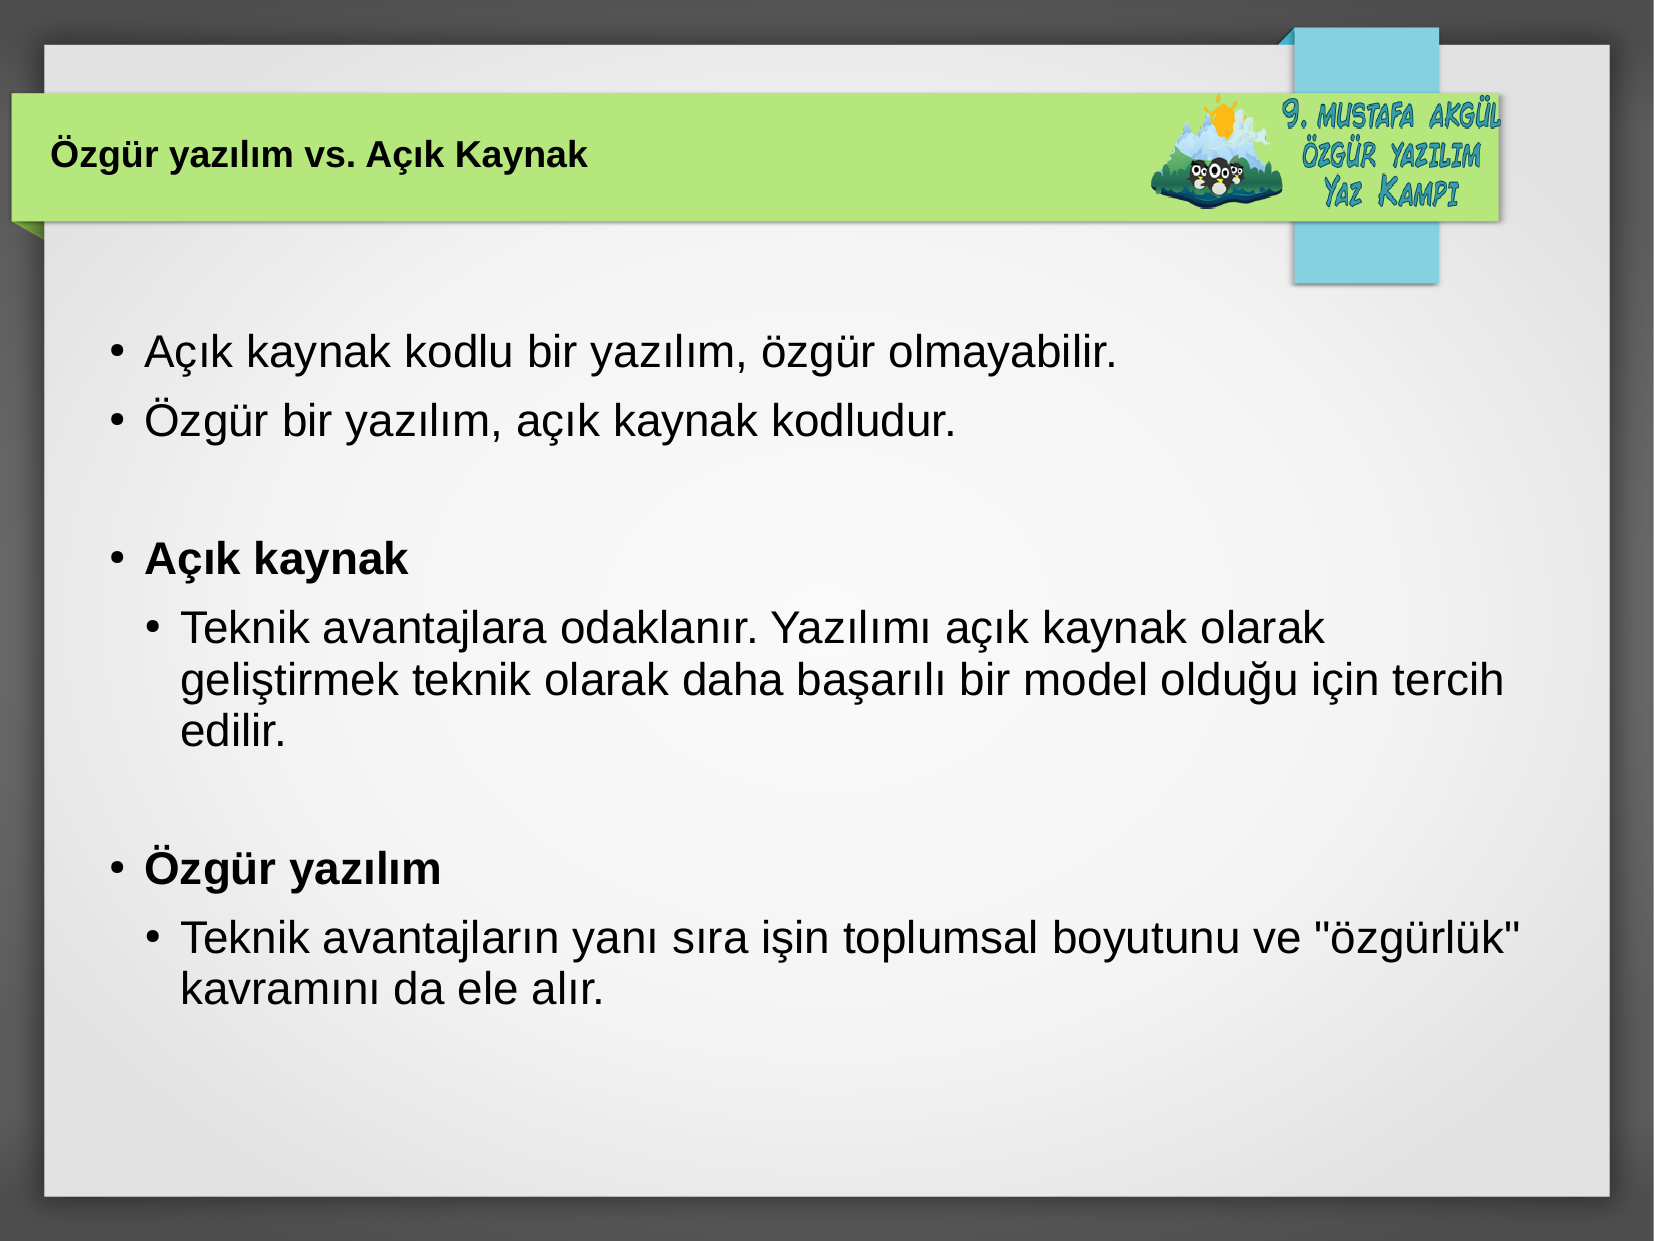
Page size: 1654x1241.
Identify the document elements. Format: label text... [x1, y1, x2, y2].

text_box Özgür yazılım vs. Açık Kaynak [35, 126, 1151, 202]
text_box Açık kaynak kodlu bir yazılım, özgür olmayabilir. Özgür bir yazılım, açık kaynak kodludur. Açık kaynak Teknik avantajlara odaklanır. Yazılımı açık kaynak olarak geliştirmek teknik olarak daha başarılı bir model olduğu için tercih edilir. Özgür yazılım Teknik avantajların yanı sıra işin toplumsal boyutunu ve "özgürlük" kavramını da ele alır. [94, 318, 1571, 1241]
picture [0, 0, 1654, 1241]
